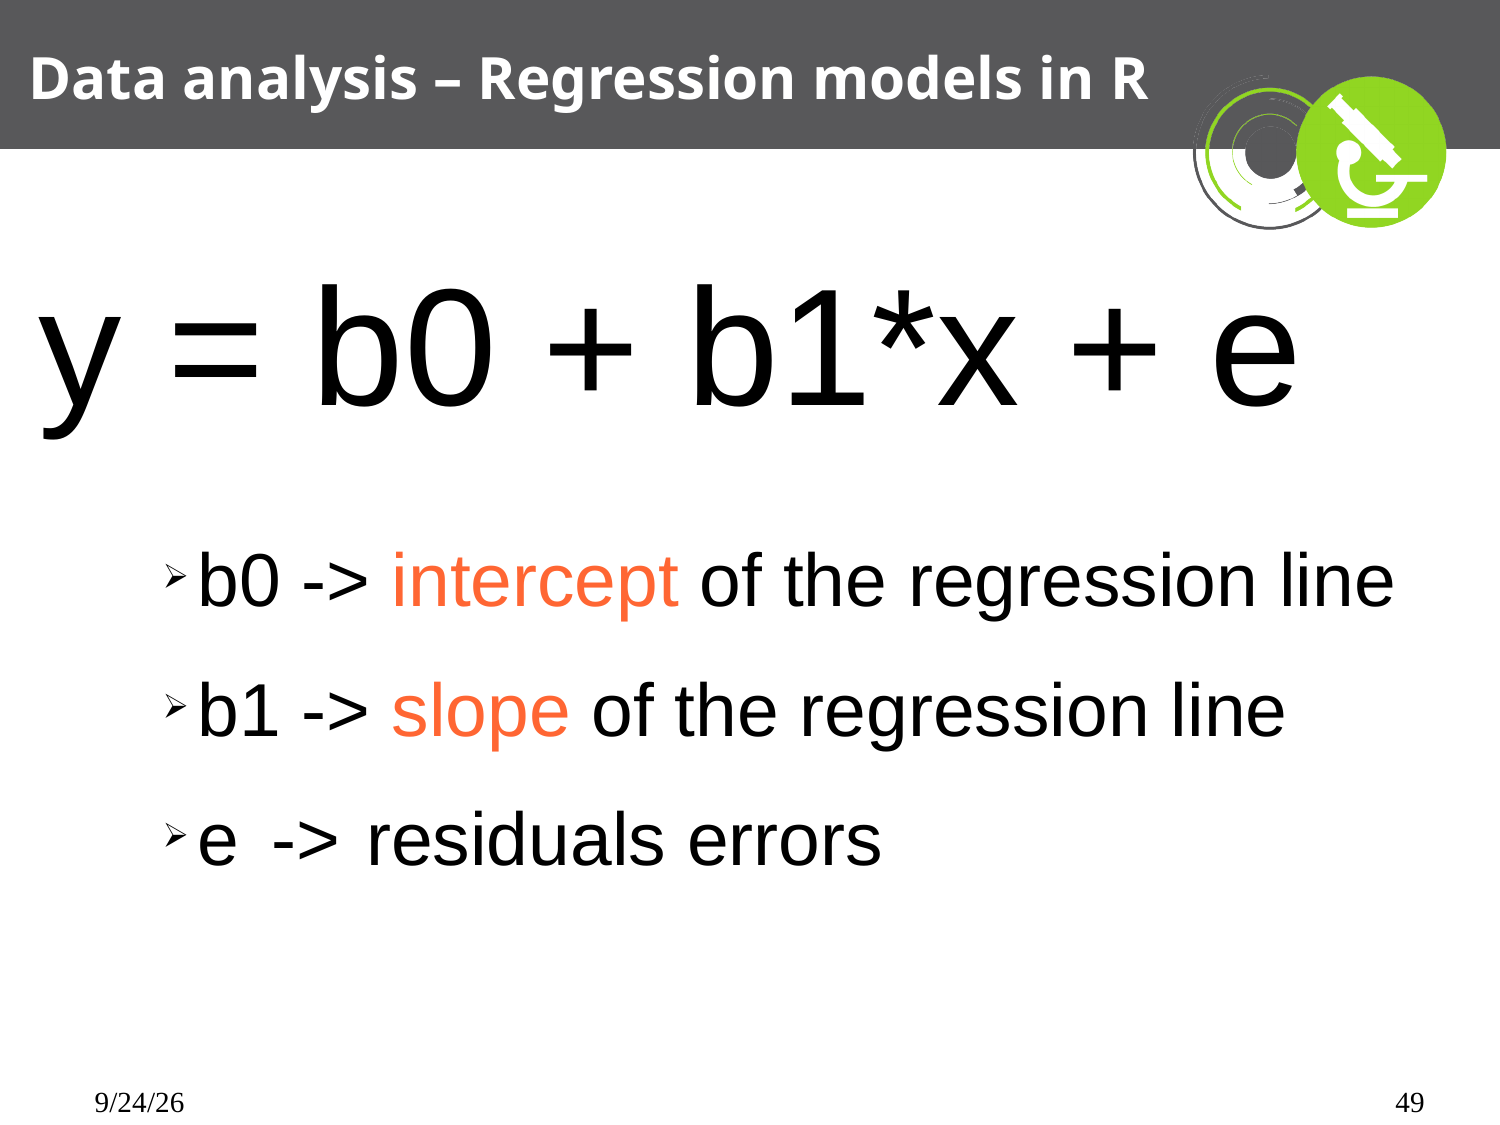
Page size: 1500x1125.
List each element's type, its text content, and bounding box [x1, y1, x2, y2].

title Data analysis – Regression models in R [0, 0, 1193, 154]
picture [1188, 69, 1453, 236]
text_box y = b0 + b1*x + e [23, 247, 1352, 449]
text_box b0 -> intercept of the regression line b1 -> slope of the regression line e -> residuals errors [76, 531, 1424, 890]
